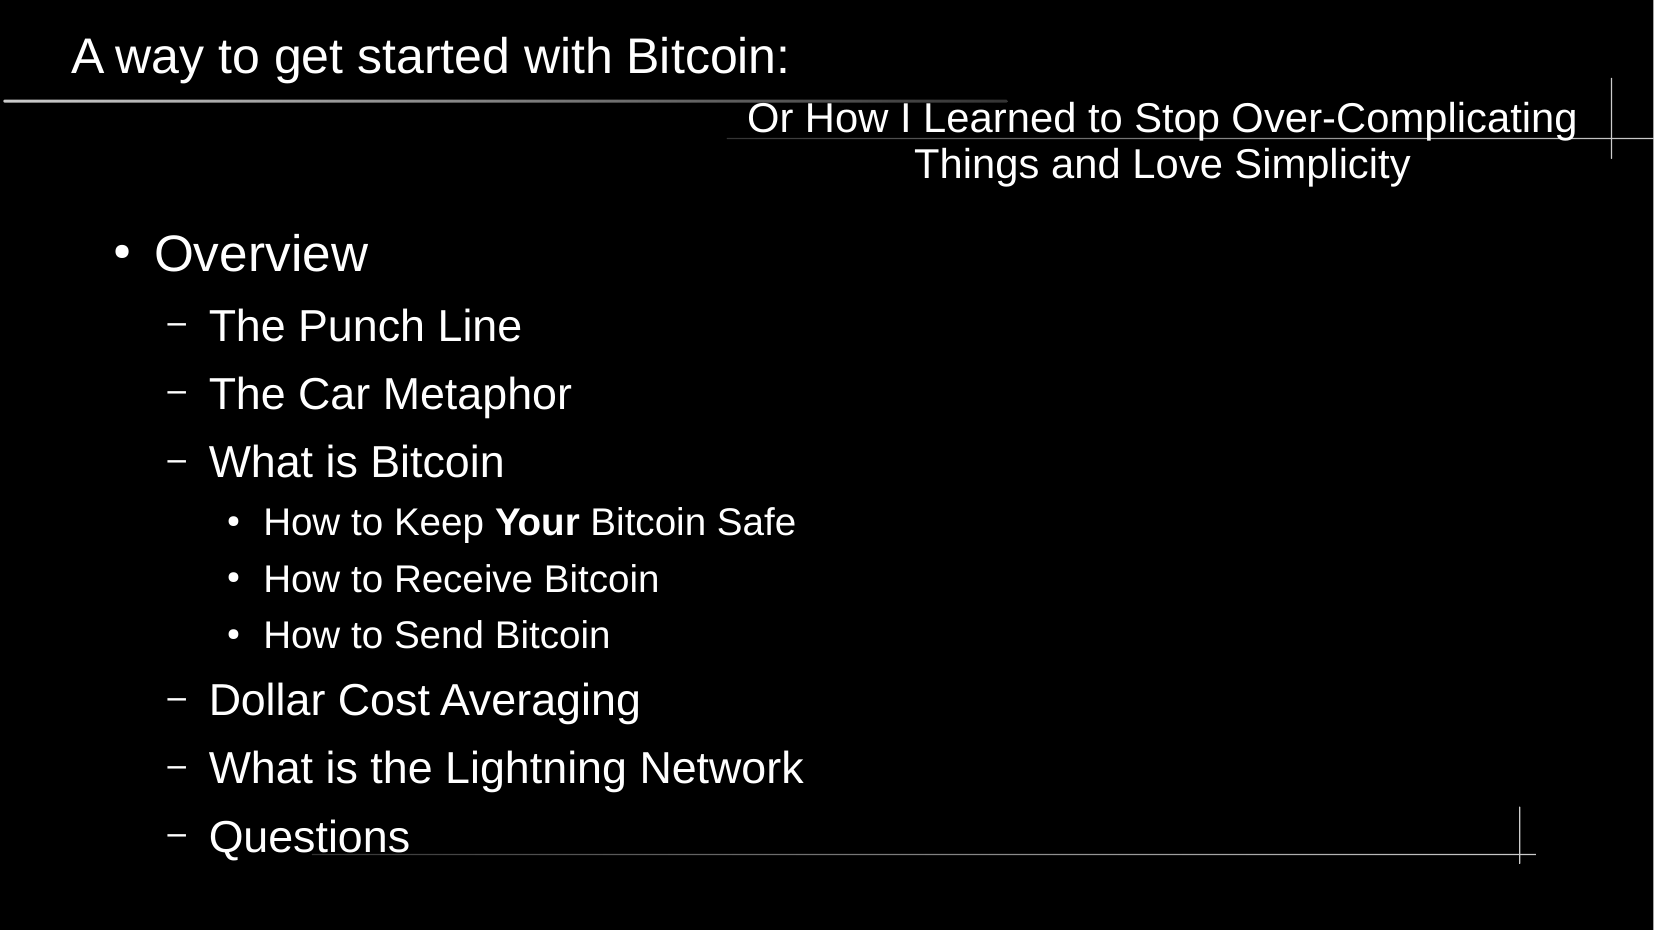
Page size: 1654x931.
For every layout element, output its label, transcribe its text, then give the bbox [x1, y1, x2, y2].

title A way to get started with Bitcoin: [0, 0, 1013, 168]
title Or How I Learned to Stop Over-Complicating Things and Love Simplicity [712, 94, 1613, 188]
list Overview The Punch Line The Car Metaphor What is Bitcoin How to Keep Your Bitcoin Safe How to Receive Bitcoin How to Send Bitcoin Dollar Cost Averaging What is the Lightning Network Questions [99, 225, 1276, 863]
